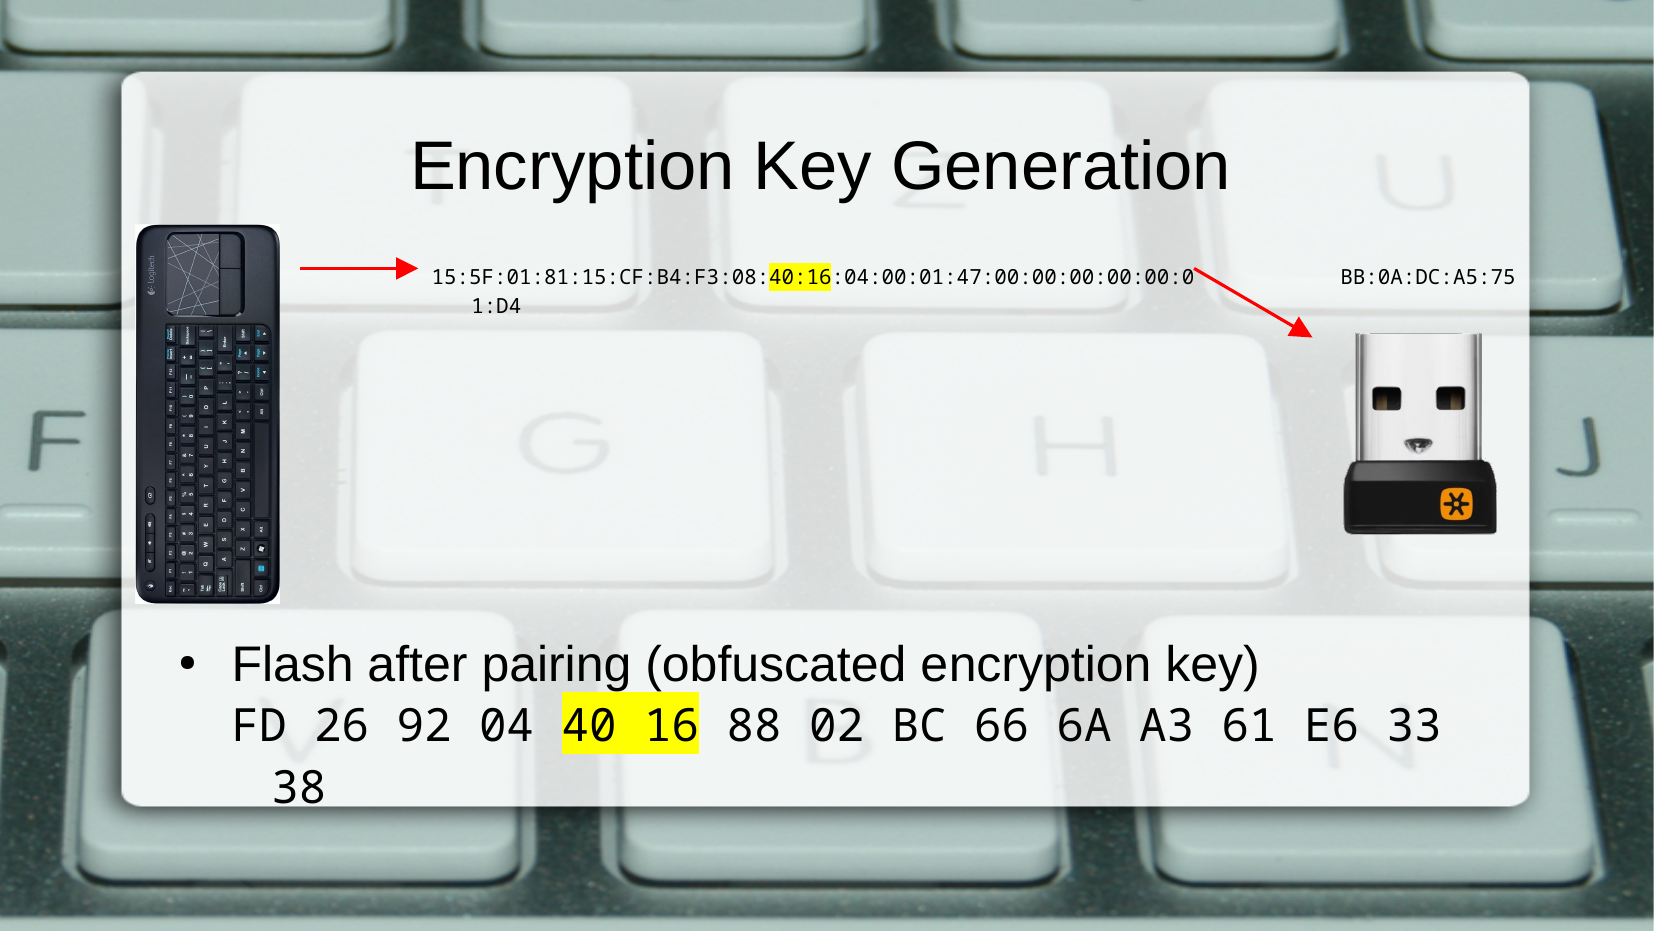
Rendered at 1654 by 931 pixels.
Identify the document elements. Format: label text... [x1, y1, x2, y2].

title Encryption Key Generation [135, 88, 1506, 244]
list Flash after pairing (obfuscated encryption key) FD 26 92 04 40 16 88 02 BC 66 6A A3 61 E6 33 38 [147, 636, 1506, 894]
list 15:5F:01:81:15:CF:B4:F3:08:40:16:04:00:01:47:00:00:00:00:00:01:D4 [418, 262, 1206, 562]
text_box BB:0A:DC:A5:75 [1312, 254, 1538, 291]
picture [0, 0, 1654, 931]
